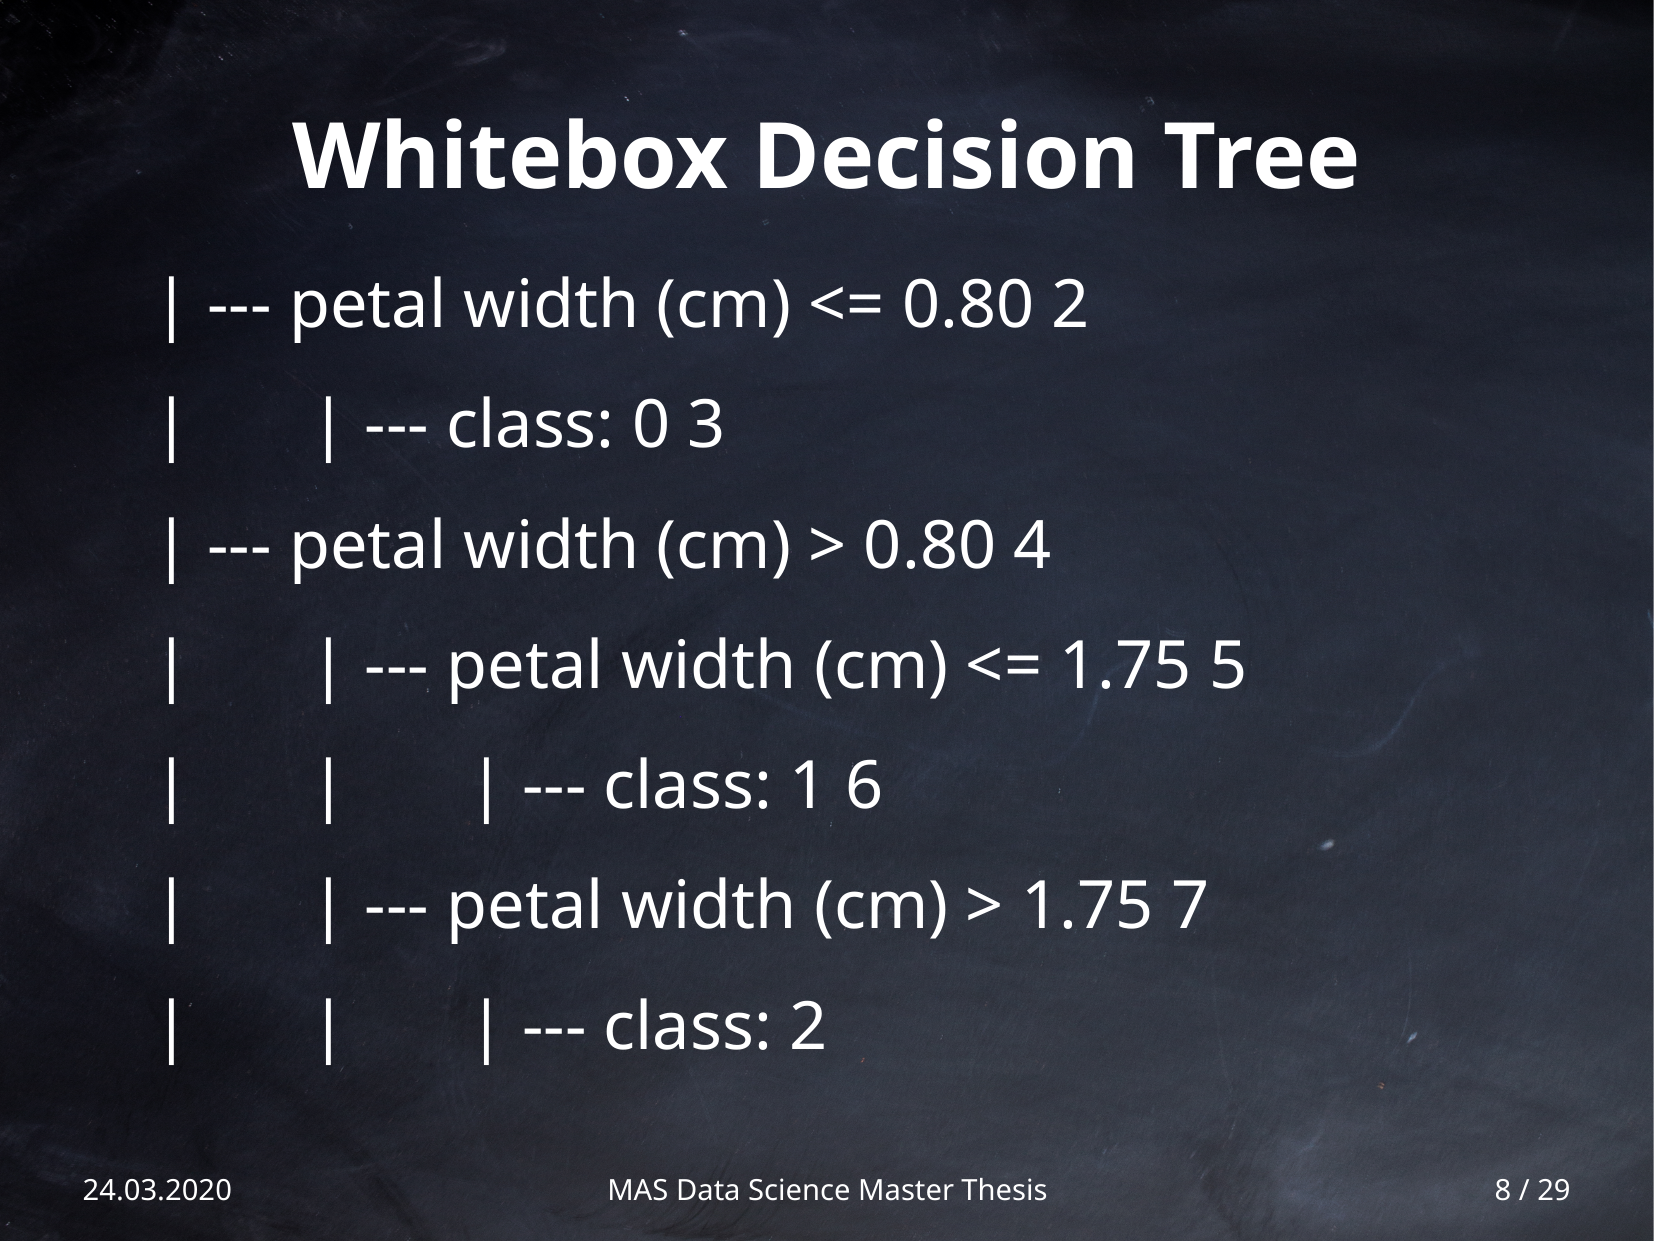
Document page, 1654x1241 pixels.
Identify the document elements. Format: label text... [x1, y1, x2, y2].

title Whitebox Decision Tree [82, 49, 1571, 256]
list | --- petal width (cm) <= 0.80 2 | | --- class: 0 3 | --- petal width (cm) > 0.80 4 | | --- petal width (cm) <= 1.75 5 | | | --- class: 1 6 | | --- petal width (cm) > 1.75 7 | | | --- class: 2 [82, 256, 1571, 1241]
picture [0, 0, 1654, 1241]
